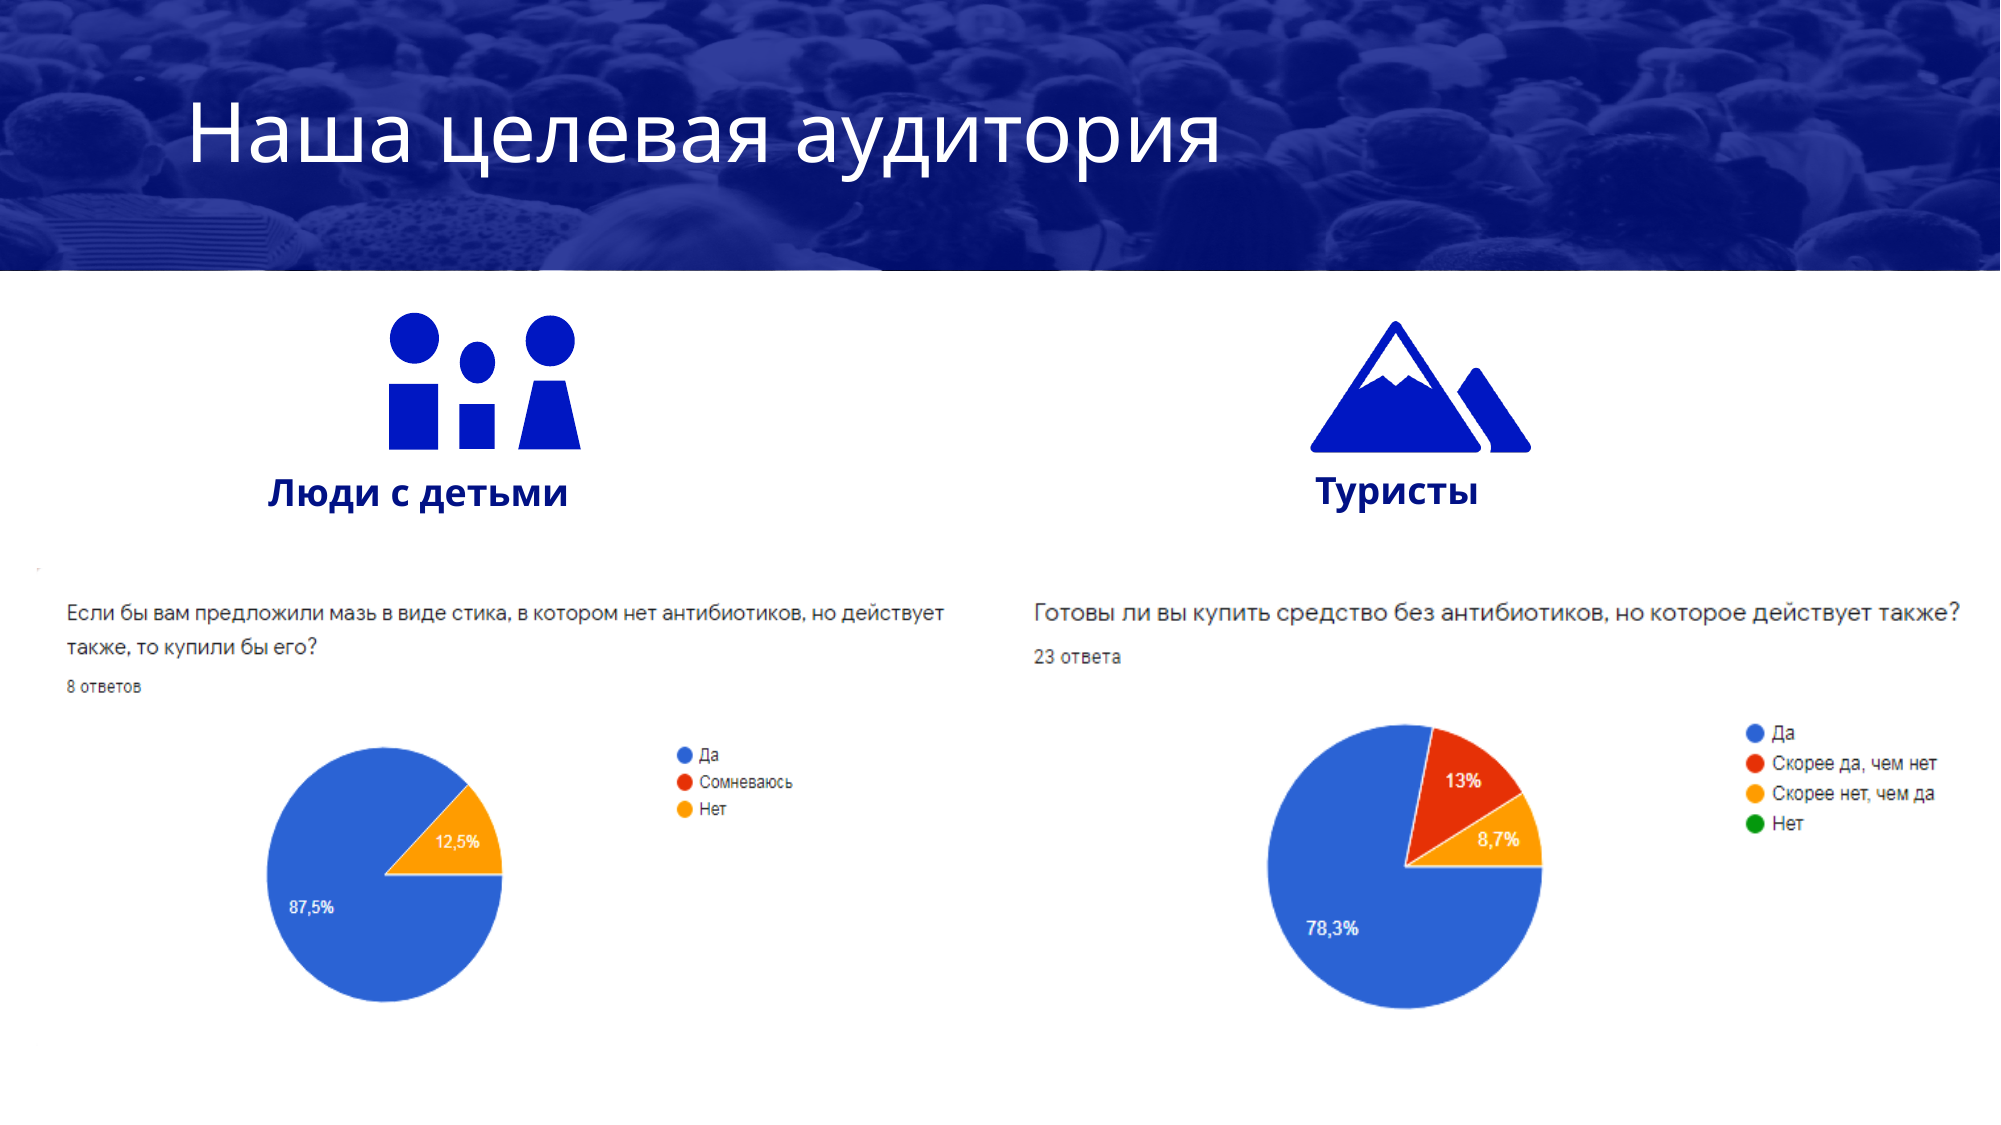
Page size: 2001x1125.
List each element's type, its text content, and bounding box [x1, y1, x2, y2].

picture [1023, 567, 1968, 1049]
text_box [459, 341, 496, 384]
text_box [389, 383, 439, 450]
picture [1300, 274, 1541, 459]
text_box Туристы [1300, 459, 1594, 520]
text_box [459, 404, 495, 449]
text_box Люди с детьми [253, 461, 718, 522]
text_box [389, 312, 439, 364]
text_box [518, 380, 581, 450]
text_box [525, 315, 575, 367]
text_box Наша целевая аудитория [127, 71, 1479, 187]
picture [36, 568, 984, 1046]
text_box [0, 0, 2000, 271]
